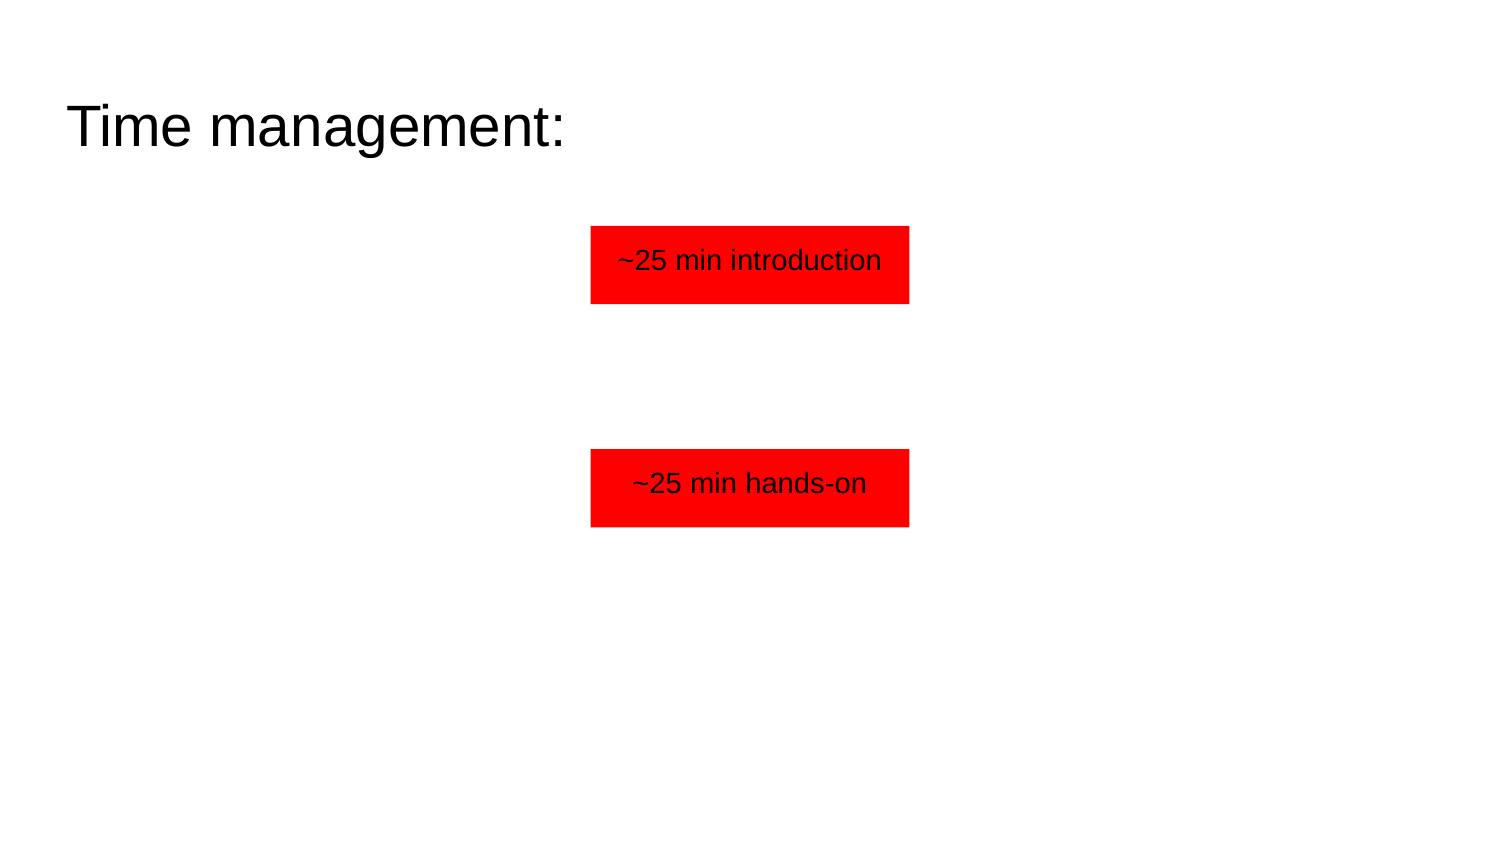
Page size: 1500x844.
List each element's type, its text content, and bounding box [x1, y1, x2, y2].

text_box ~25 min introduction [590, 225, 910, 305]
text_box ~25 min hands-on [590, 449, 910, 528]
title Time management: [51, 72, 1449, 167]
